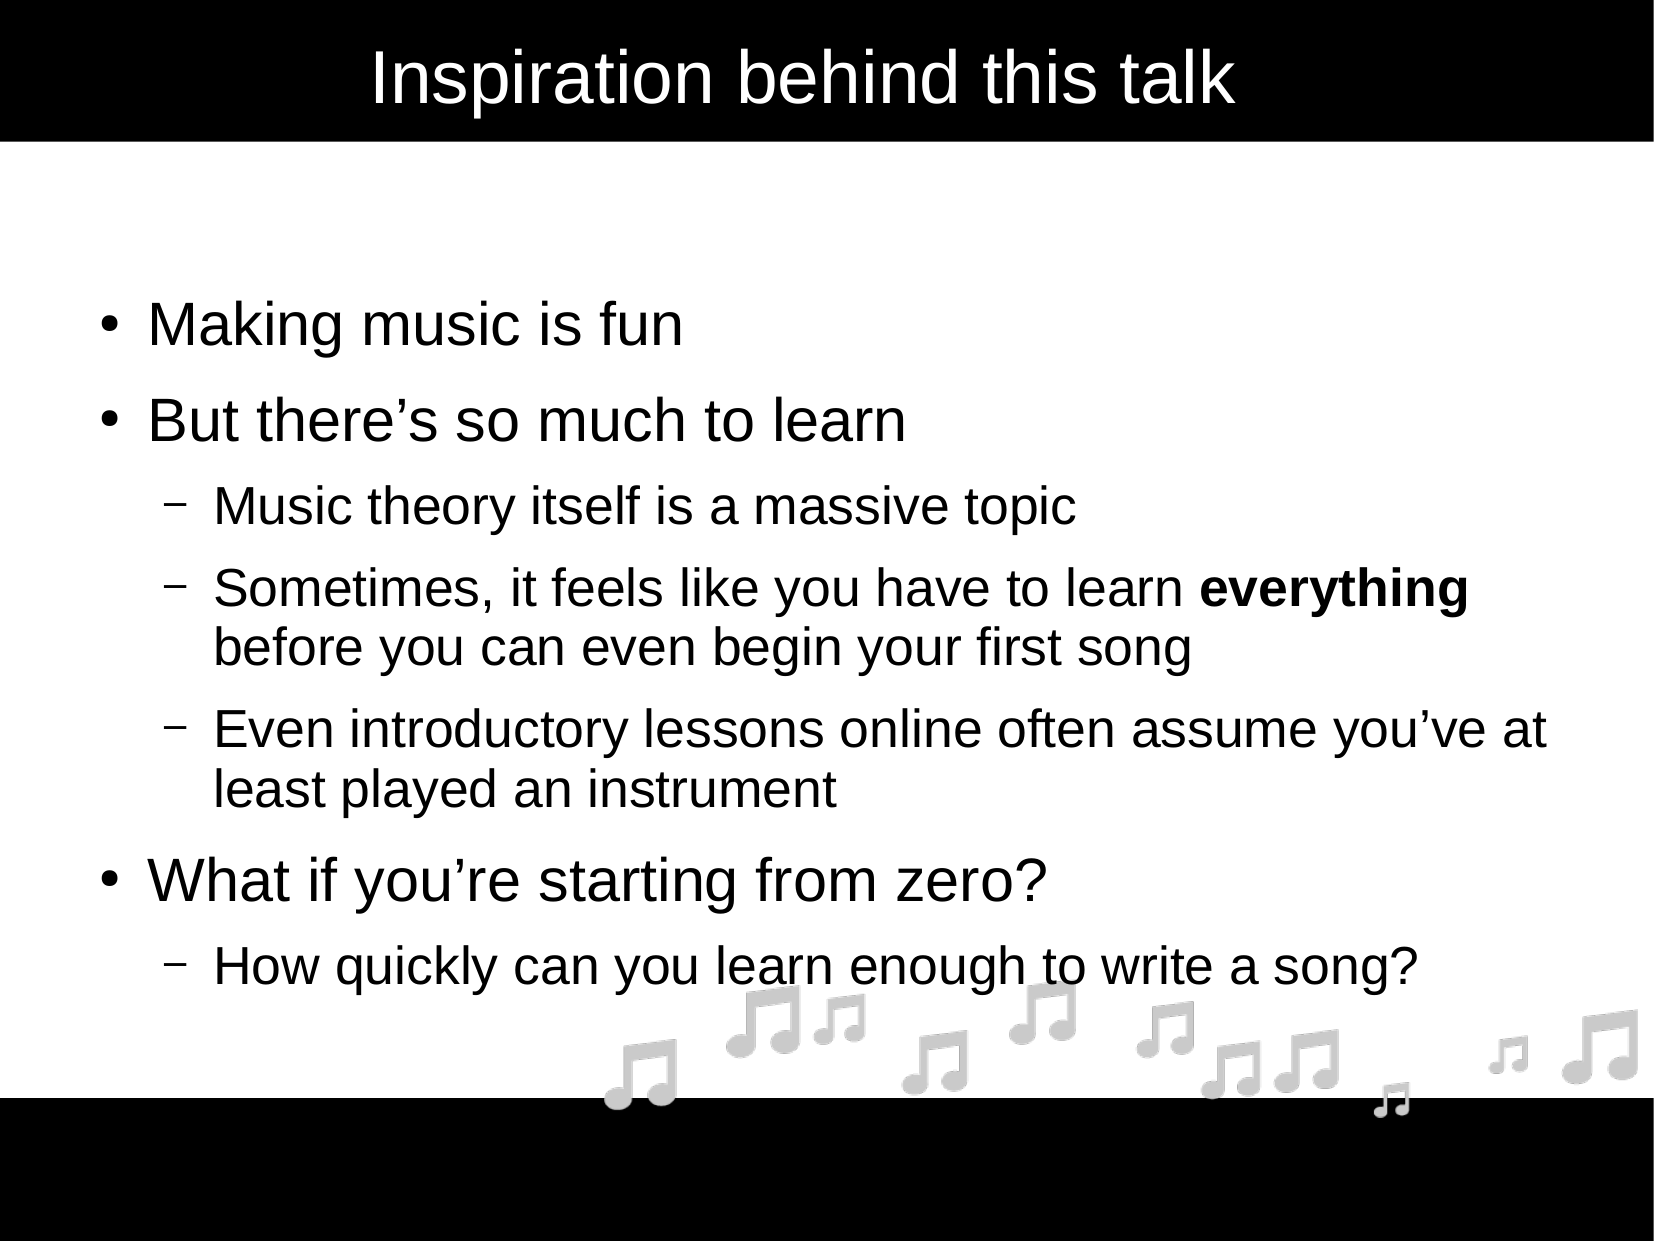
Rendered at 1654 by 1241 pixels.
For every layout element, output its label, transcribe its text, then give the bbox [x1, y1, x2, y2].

title Inspiration behind this talk [59, 8, 1548, 148]
list Making music is fun But there’s so much to learn Music theory itself is a massive topic Sometimes, it feels like you have to learn everything before you can even begin your first song Even introductory lessons online often assume you’ve at least played an instrument What if you’re starting from zero? How quickly can you learn enough to write a song? [82, 290, 1571, 1010]
